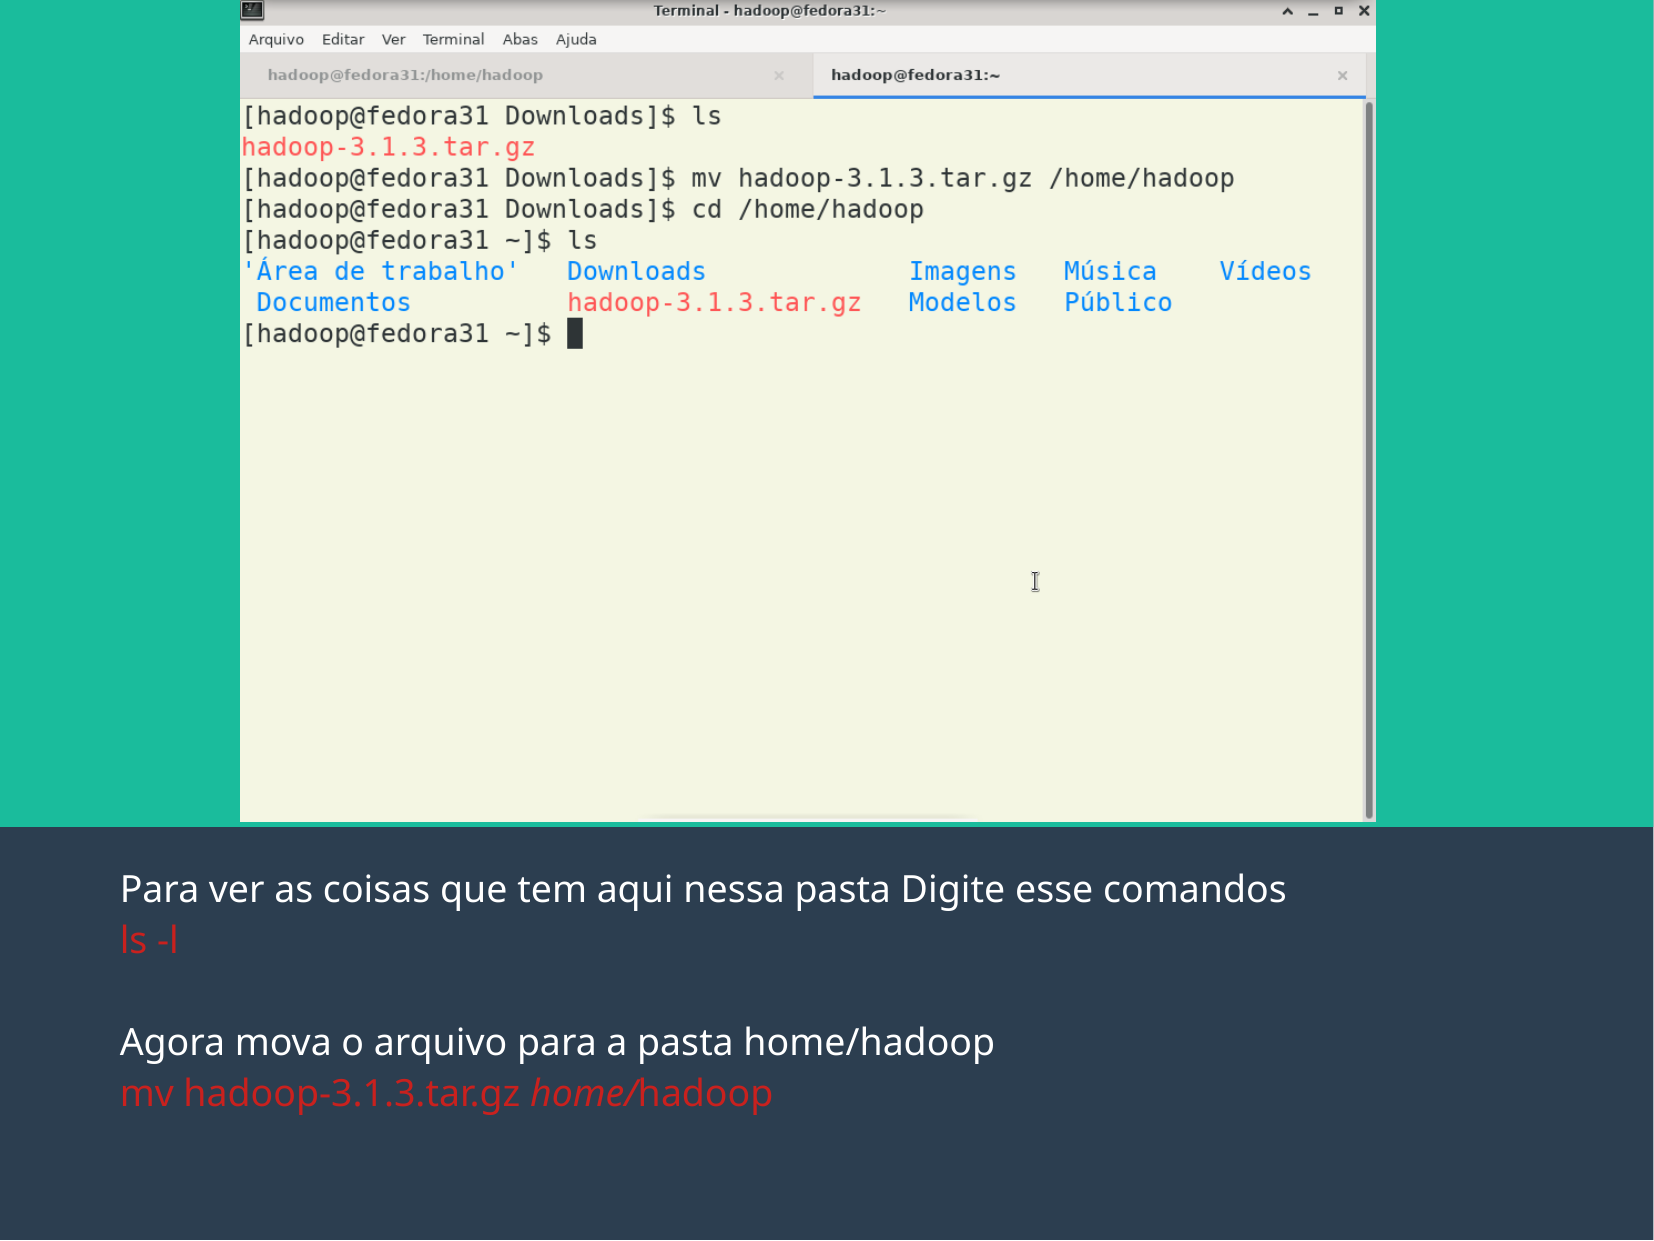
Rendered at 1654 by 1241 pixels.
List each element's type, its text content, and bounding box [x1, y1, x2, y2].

picture [240, 0, 1376, 822]
text_box Para ver as coisas que tem aqui nessa pasta Digite esse comandos ls -l Agora mova o arquivo para a pasta home/hadoop mv hadoop-3.1.3.tar.gz home/hadoop [105, 855, 1591, 1088]
